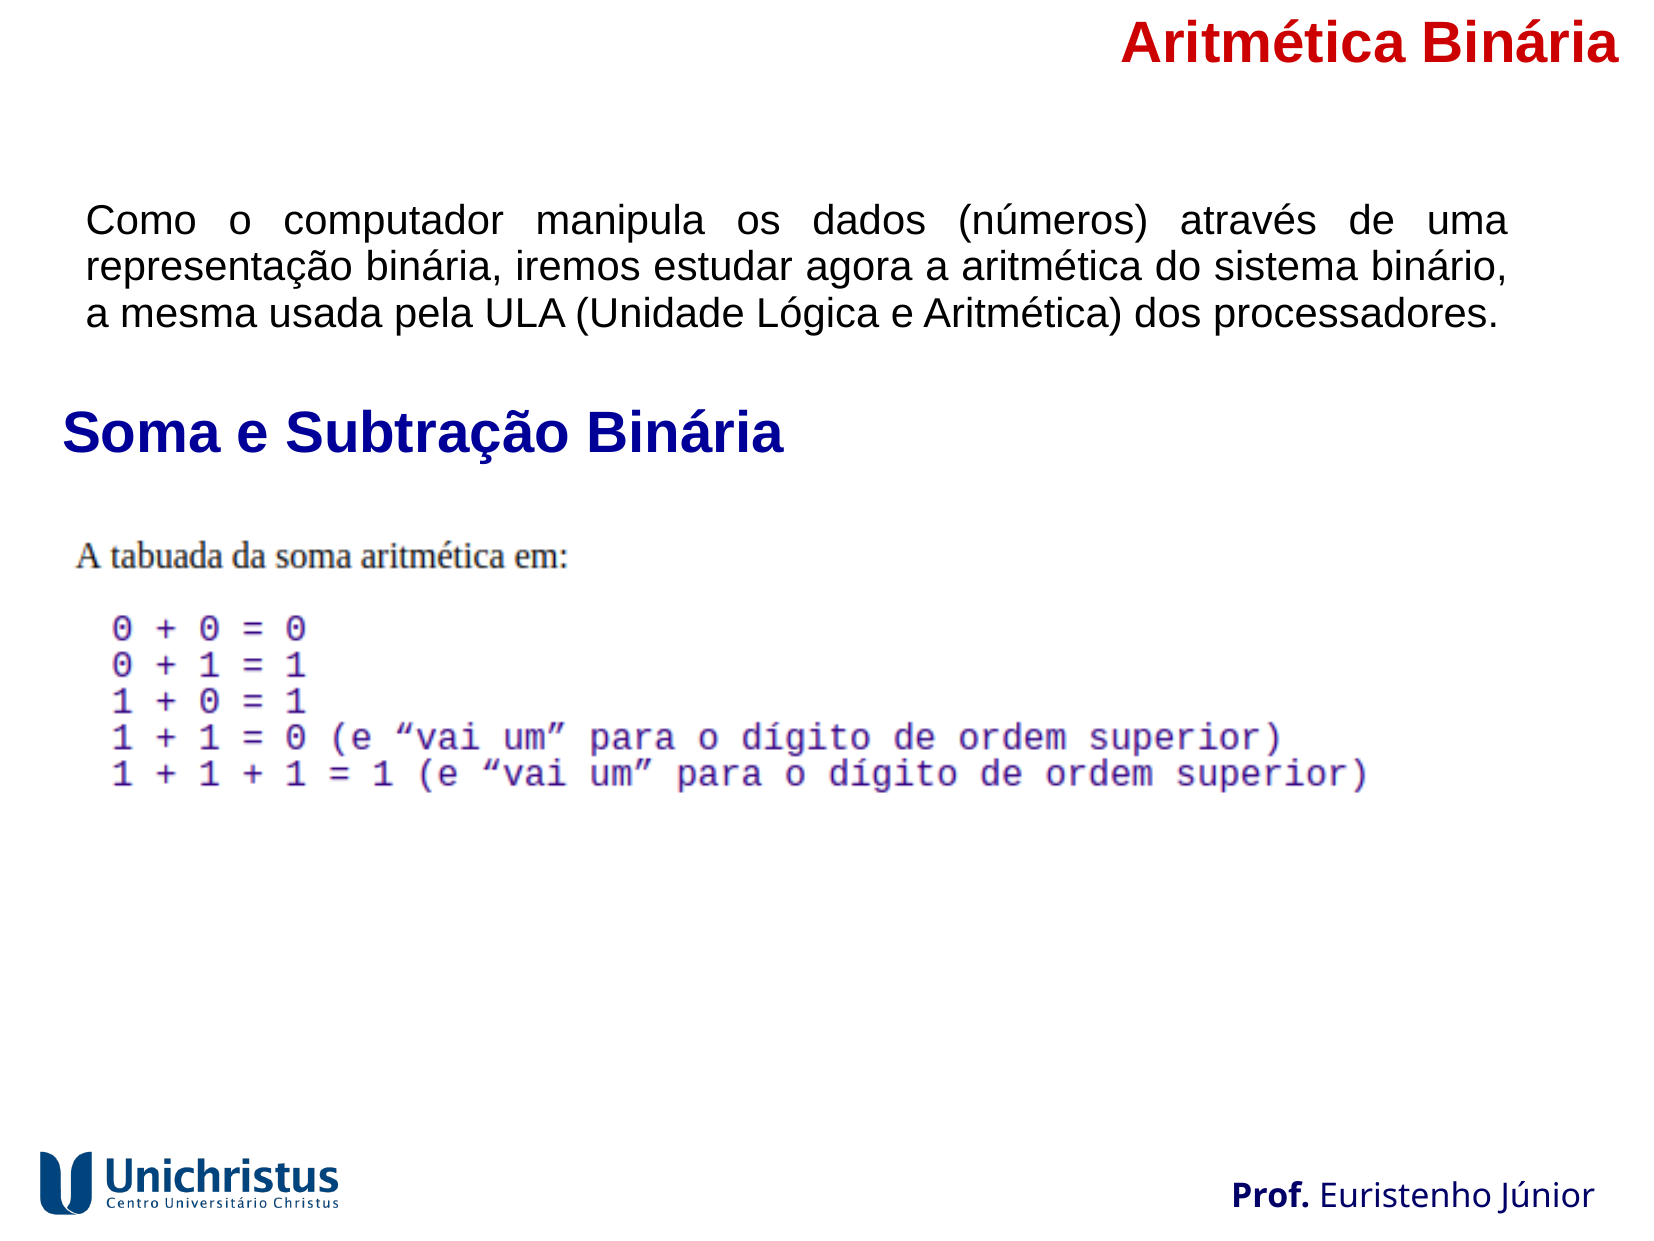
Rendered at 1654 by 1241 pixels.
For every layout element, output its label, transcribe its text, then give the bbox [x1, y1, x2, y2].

text_box Soma e Subtração Binária [47, 392, 800, 485]
picture [59, 521, 1379, 827]
picture [35, 1148, 343, 1217]
text_box Prof. Euristenho Júnior [1216, 1163, 1654, 1224]
text_box Como o computador manipula os dados (números) através de uma representação binária, iremos estudar agora a aritmética do sistema binário, a mesma usada pela ULA (Unidade Lógica e Aritmética) dos processadores. [70, 188, 1524, 440]
text_box Aritmética Binária [1105, 2, 1654, 95]
